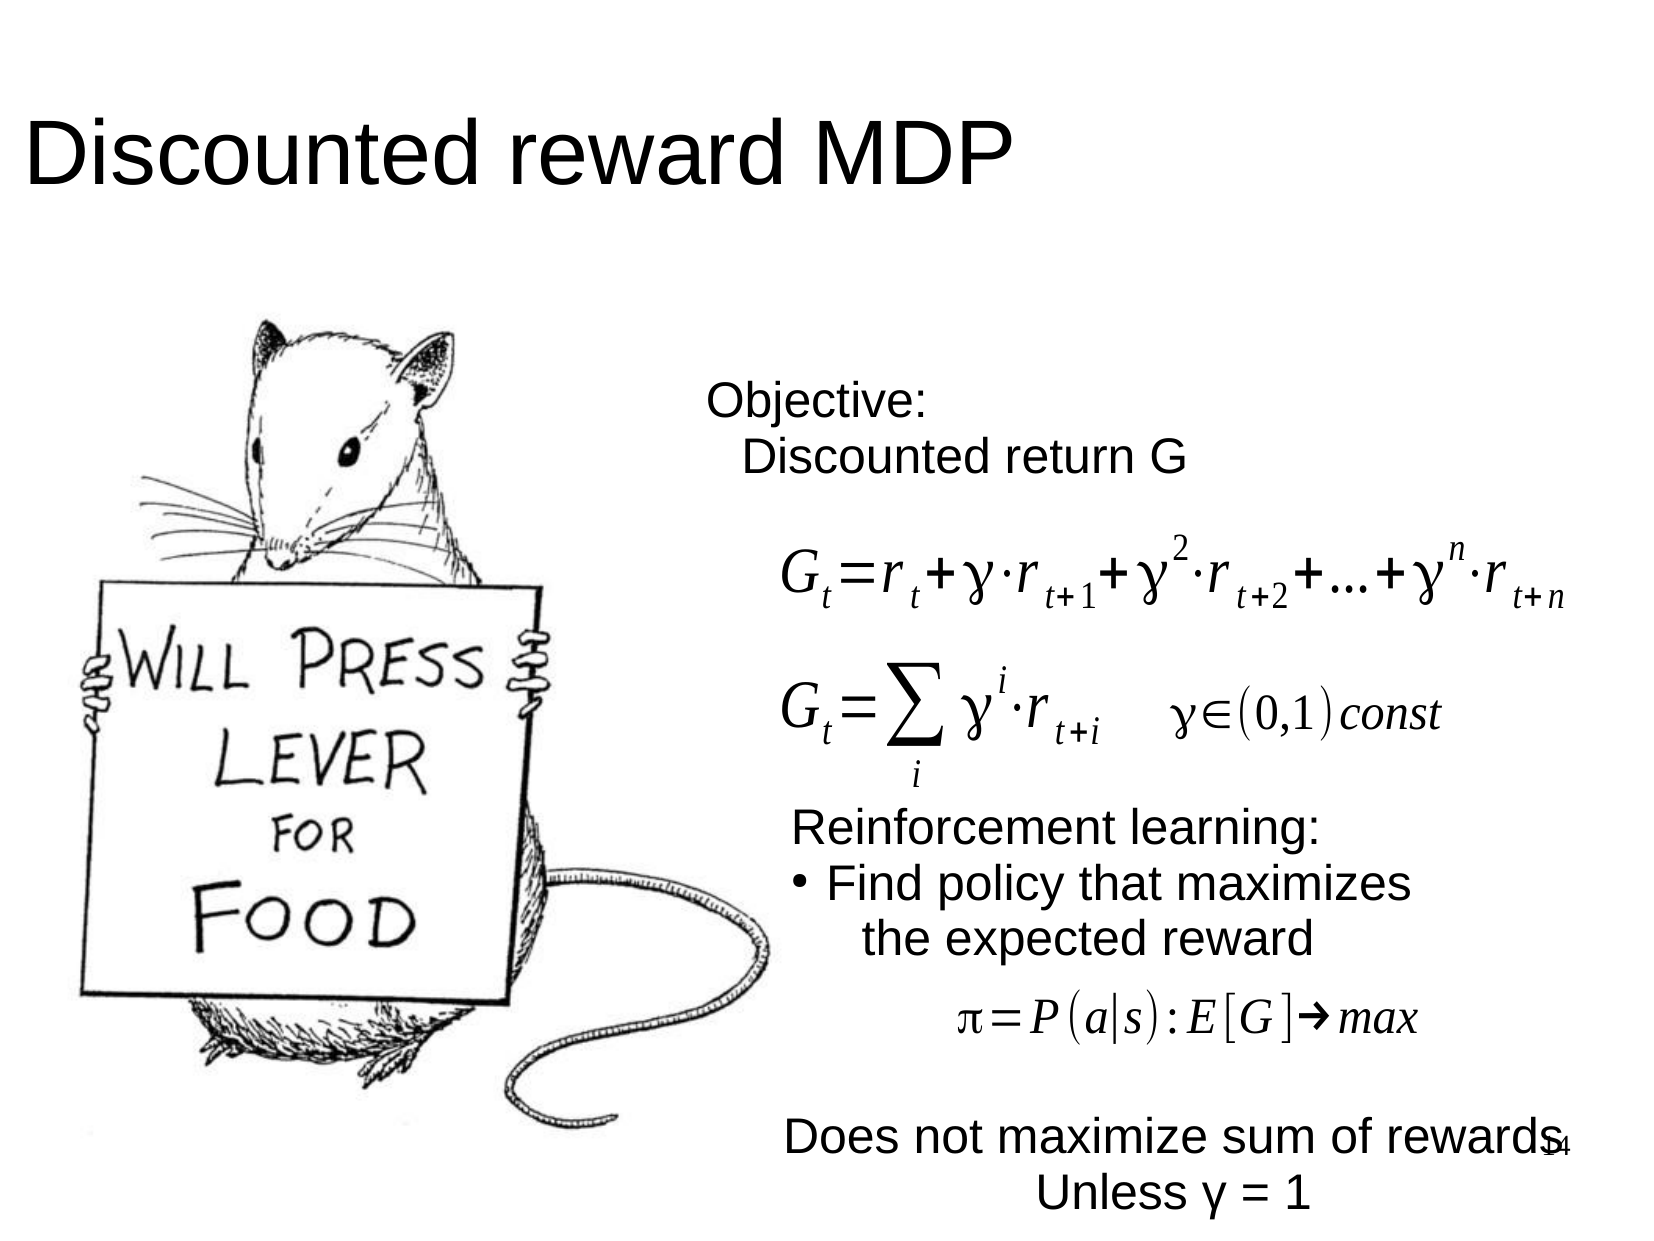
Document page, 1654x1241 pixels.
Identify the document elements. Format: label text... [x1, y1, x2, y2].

text_box Does not maximize sum of rewards Unless γ = 1 [768, 1100, 1579, 1229]
chart [945, 985, 1432, 1047]
text_box Objective: Discounted return G [670, 371, 1654, 541]
title Discounted reward MDP [23, 49, 1512, 257]
chart [1155, 681, 1456, 743]
picture [0, 250, 791, 1241]
chart [765, 655, 1114, 796]
chart [765, 523, 1579, 616]
text_box Reinforcement learning: Find policy that maximizes the expected reward [755, 798, 1654, 968]
